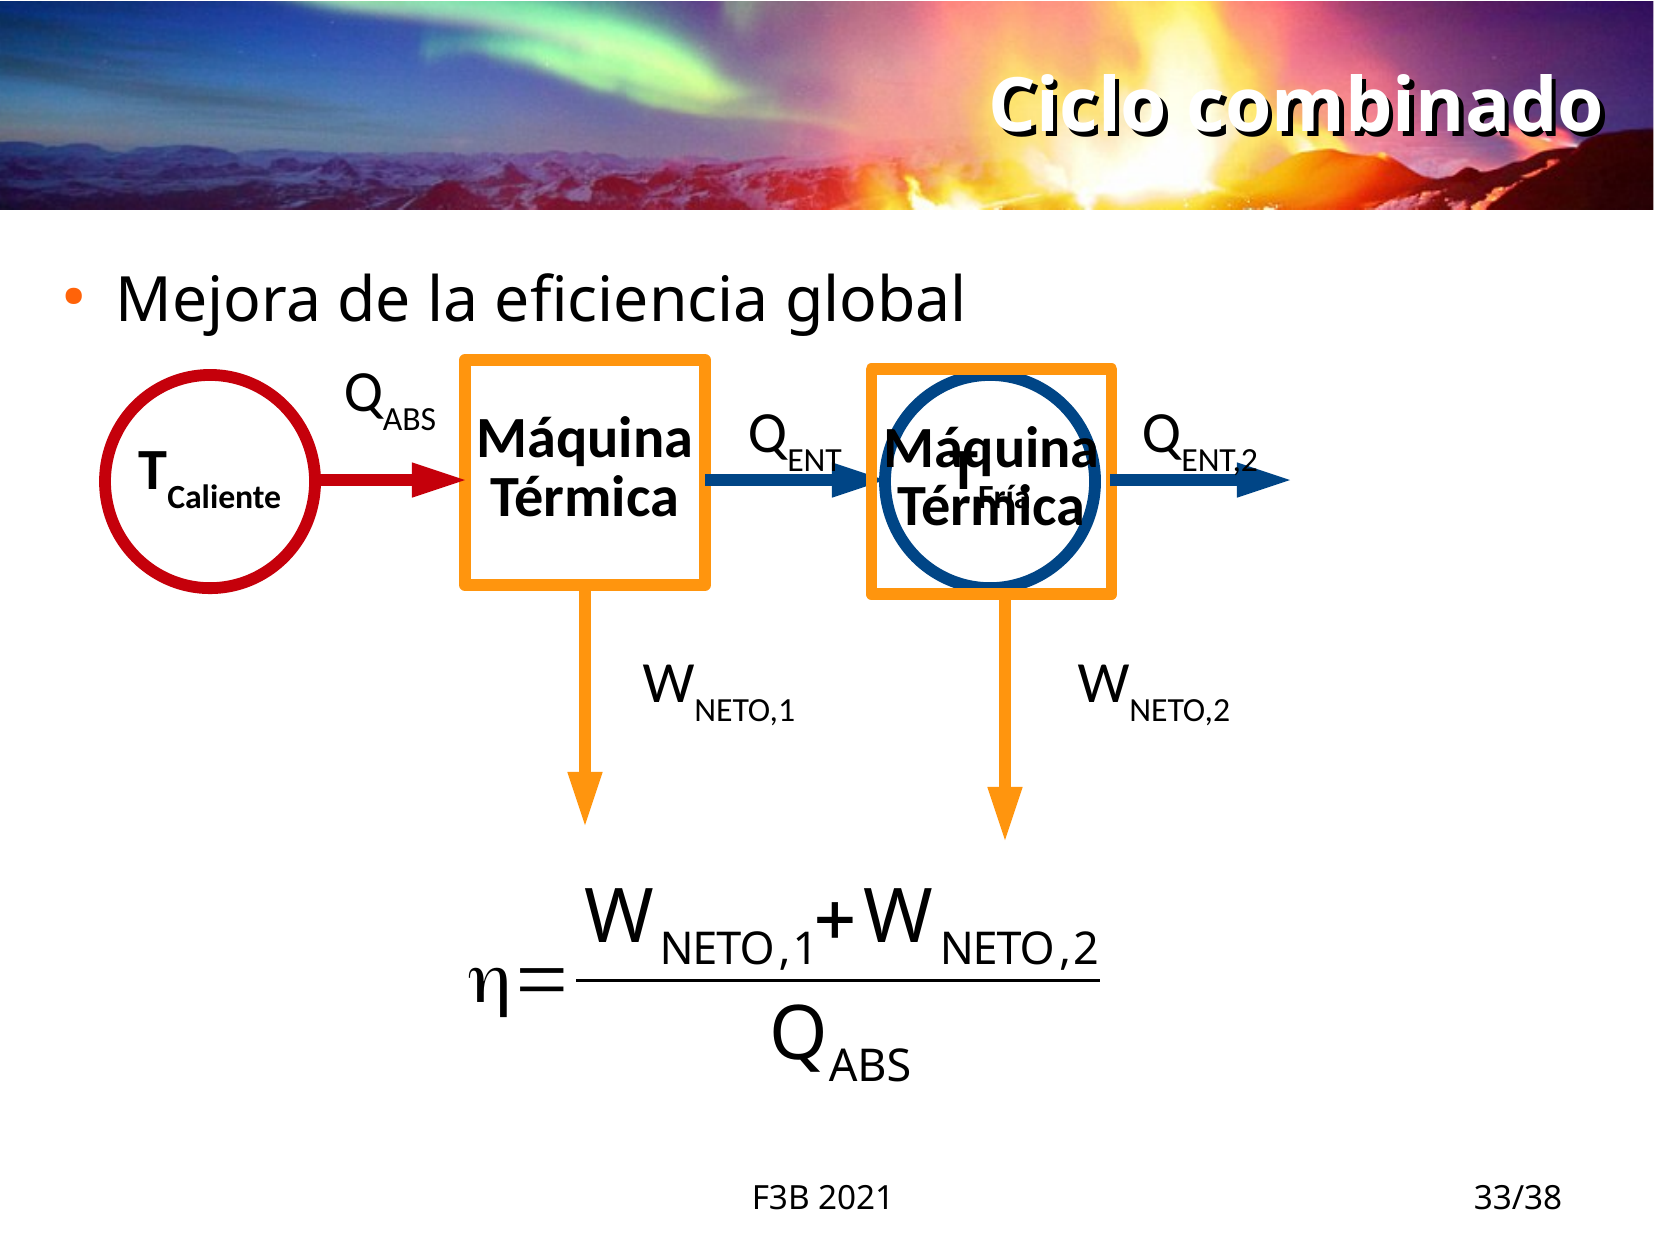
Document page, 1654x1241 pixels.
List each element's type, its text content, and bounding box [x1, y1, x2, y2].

title Ciclo combinado [45, 15, 1606, 191]
text_box Máquina Térmica [465, 360, 706, 586]
list Mejora de la eficiencia global [45, 255, 1606, 1156]
text_box WNETO,1 [612, 651, 826, 751]
text_box Máquina Térmica [871, 369, 1112, 595]
text_box TCaliente [105, 374, 315, 589]
text_box WNETO,2 [1047, 651, 1261, 751]
chart [458, 870, 1111, 1092]
picture [0, 1, 1654, 210]
